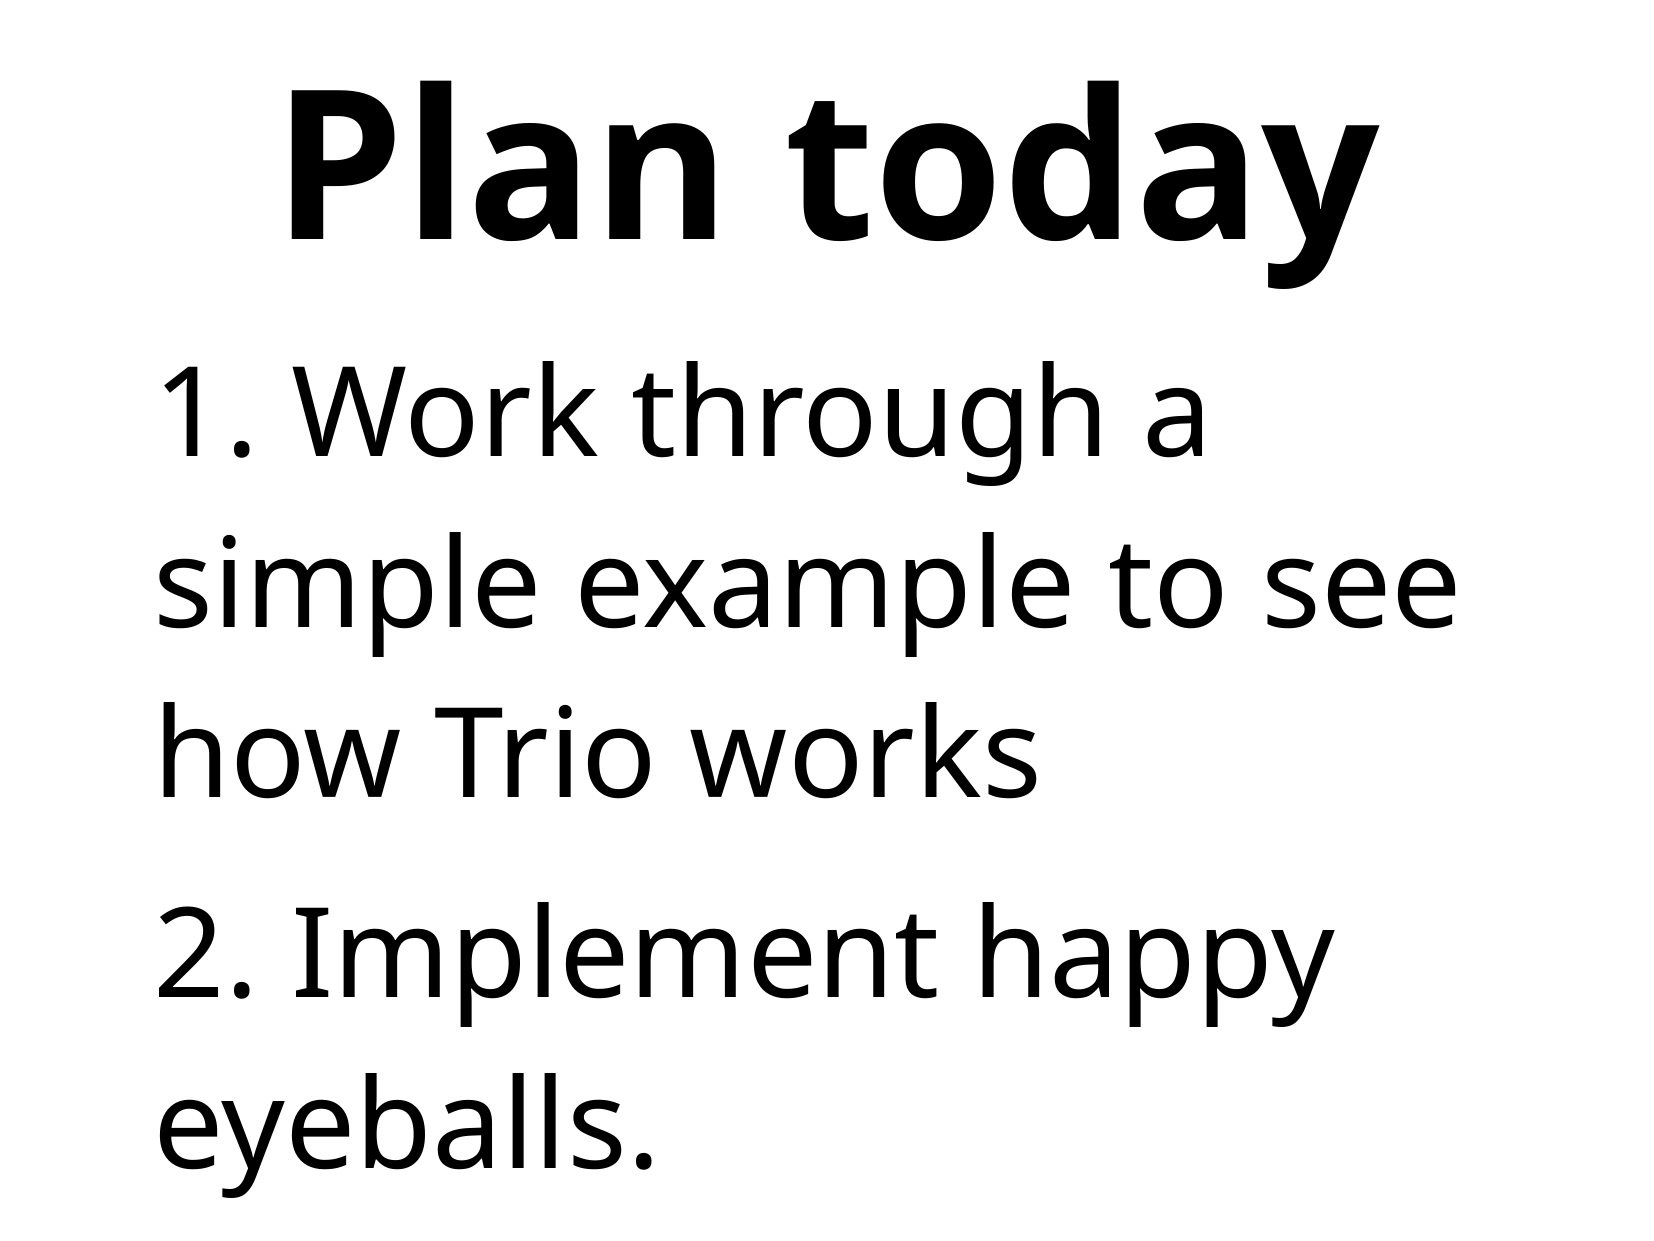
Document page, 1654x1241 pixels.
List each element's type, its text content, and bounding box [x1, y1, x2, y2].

title Plan today [82, 31, 1571, 286]
list 1. Work through a simple example to see how Trio works 2. Implement happy eyeballs. [82, 323, 1571, 1208]
